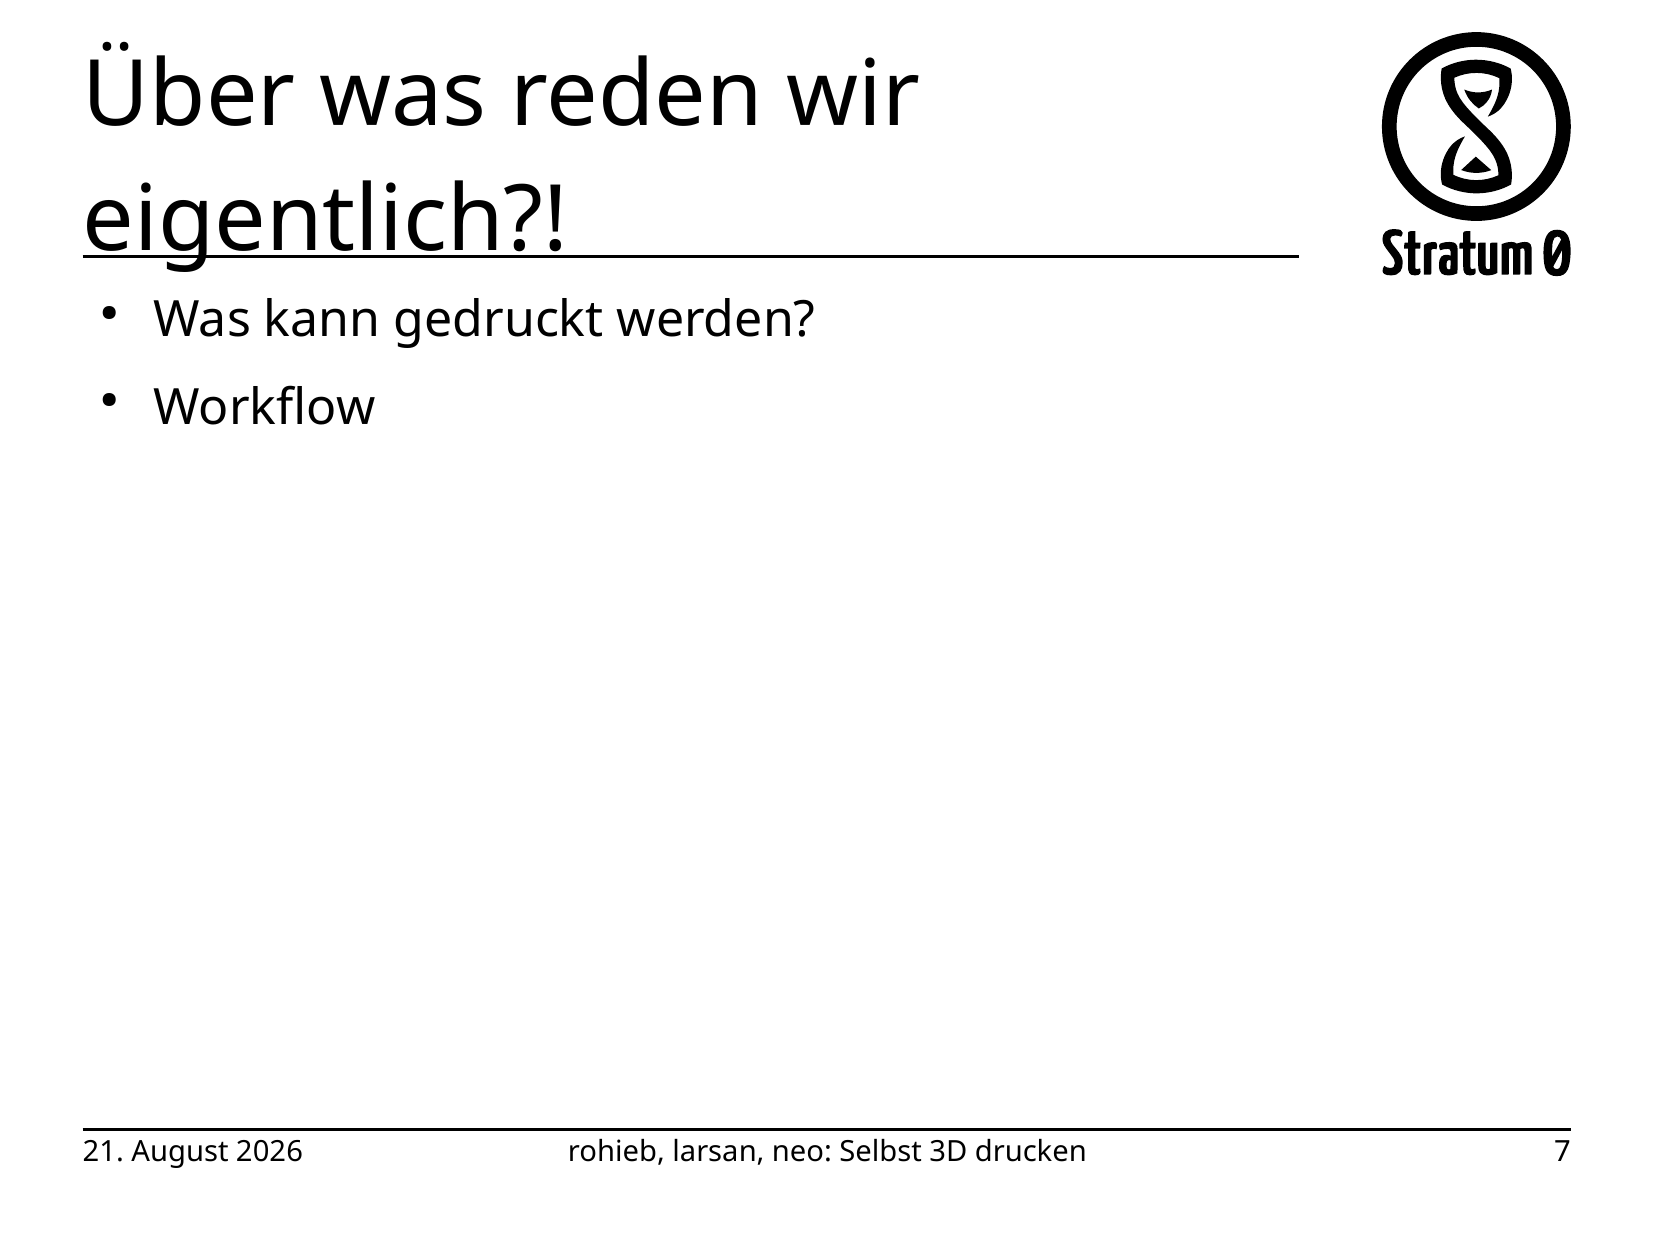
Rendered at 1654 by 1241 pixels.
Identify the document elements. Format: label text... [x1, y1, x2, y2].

list Was kann gedruckt werden? Workflow [82, 290, 1538, 1010]
title Über was reden wir eigentlich?! [82, 49, 1300, 257]
